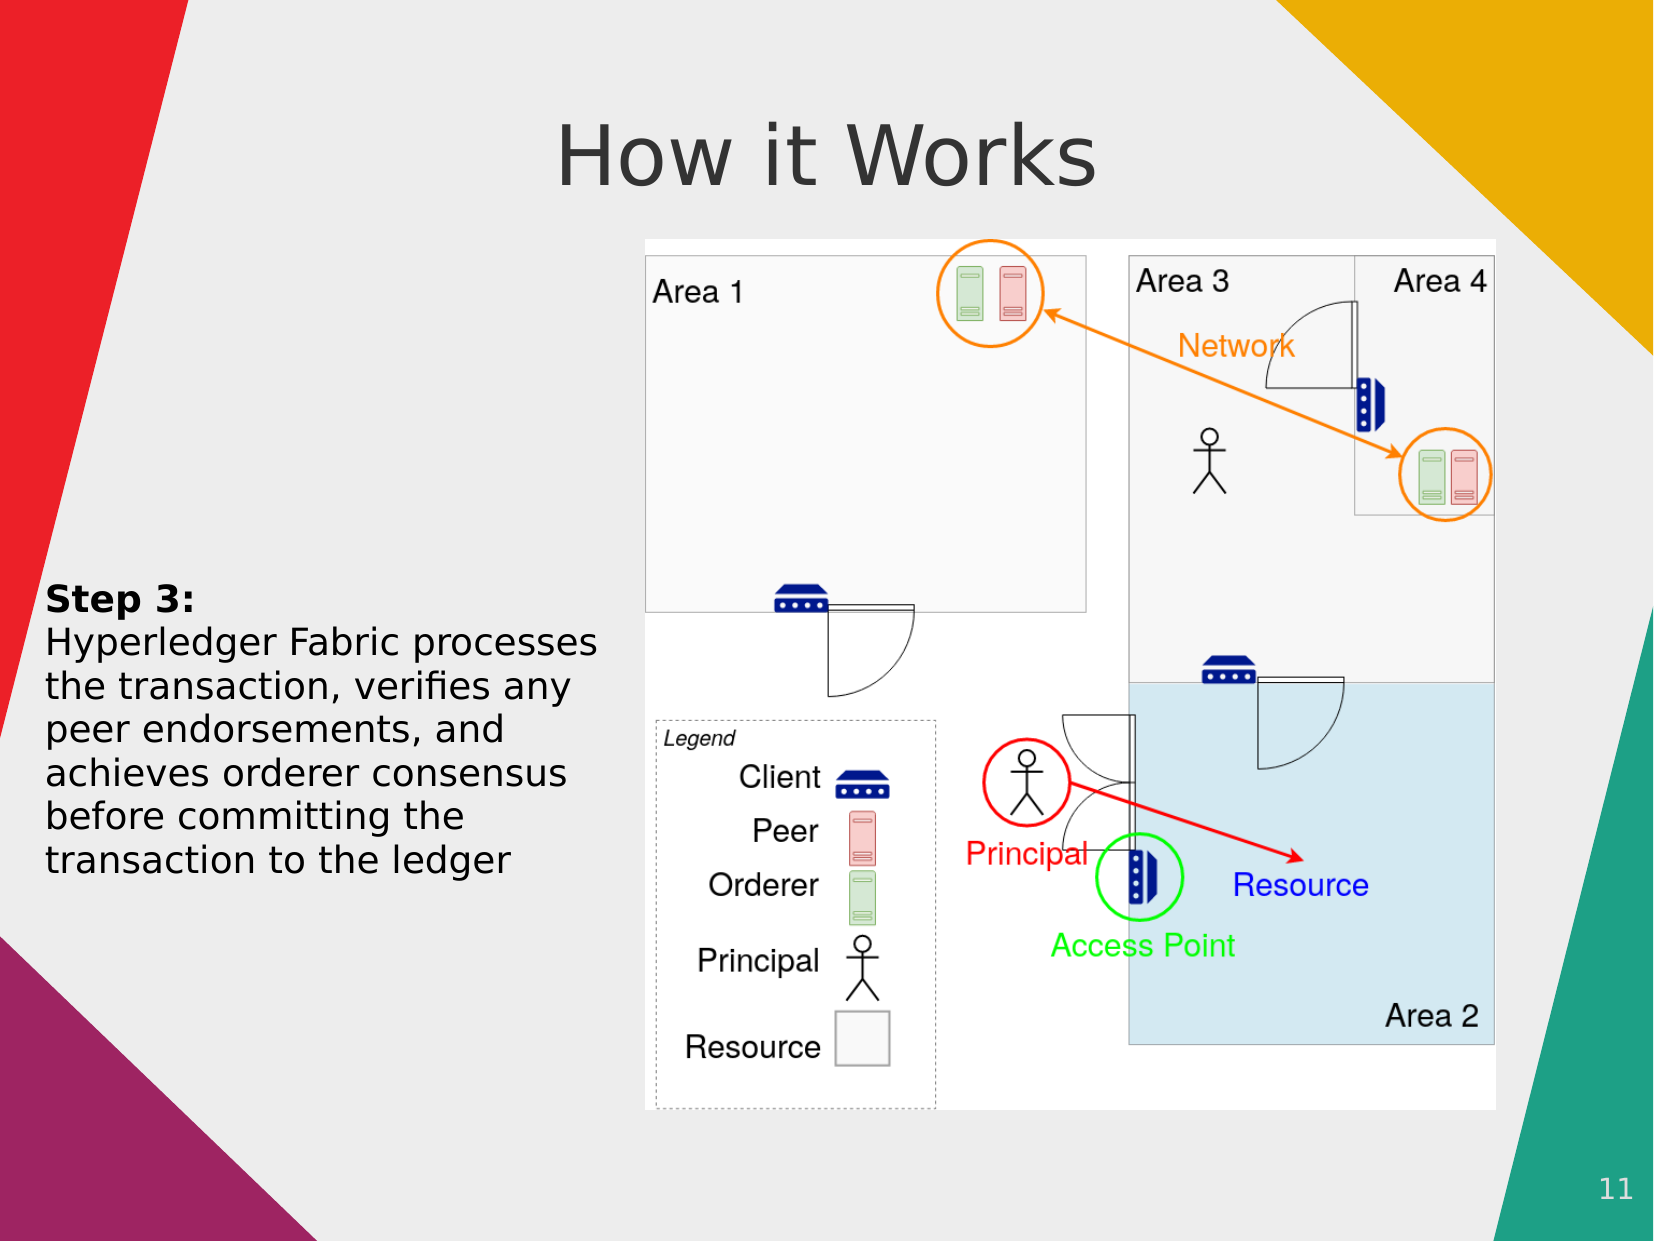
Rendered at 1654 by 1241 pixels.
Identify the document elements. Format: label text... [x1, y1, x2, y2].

title How it Works [114, 58, 1539, 256]
text_box Step 3: Hyperledger Fabric processes the transaction, verifies any peer endorsements, and achieves orderer consensus before committing the transaction to the ledger [30, 570, 614, 890]
picture [645, 256, 1496, 1111]
